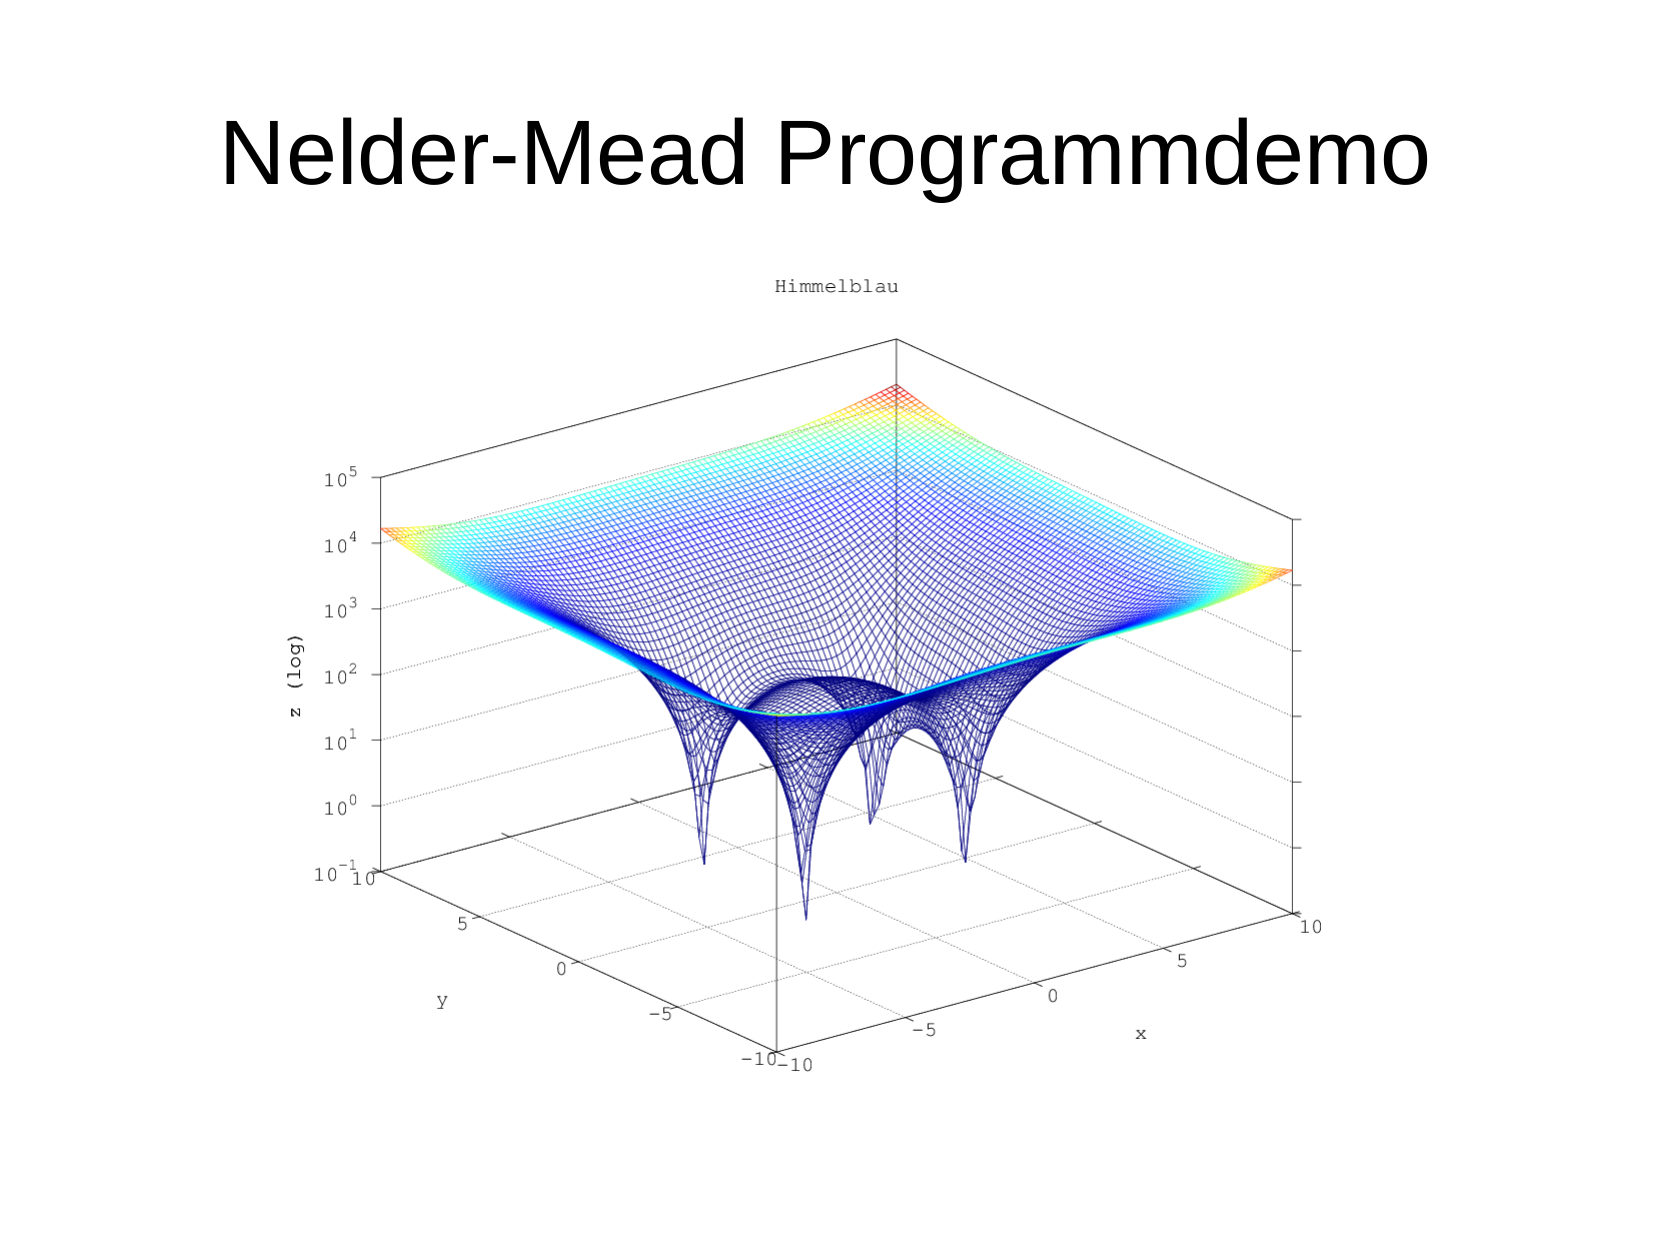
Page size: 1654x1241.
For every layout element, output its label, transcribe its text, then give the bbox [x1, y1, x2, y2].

picture [236, 245, 1437, 1146]
title Nelder-Mead Programmdemo [82, 49, 1571, 257]
